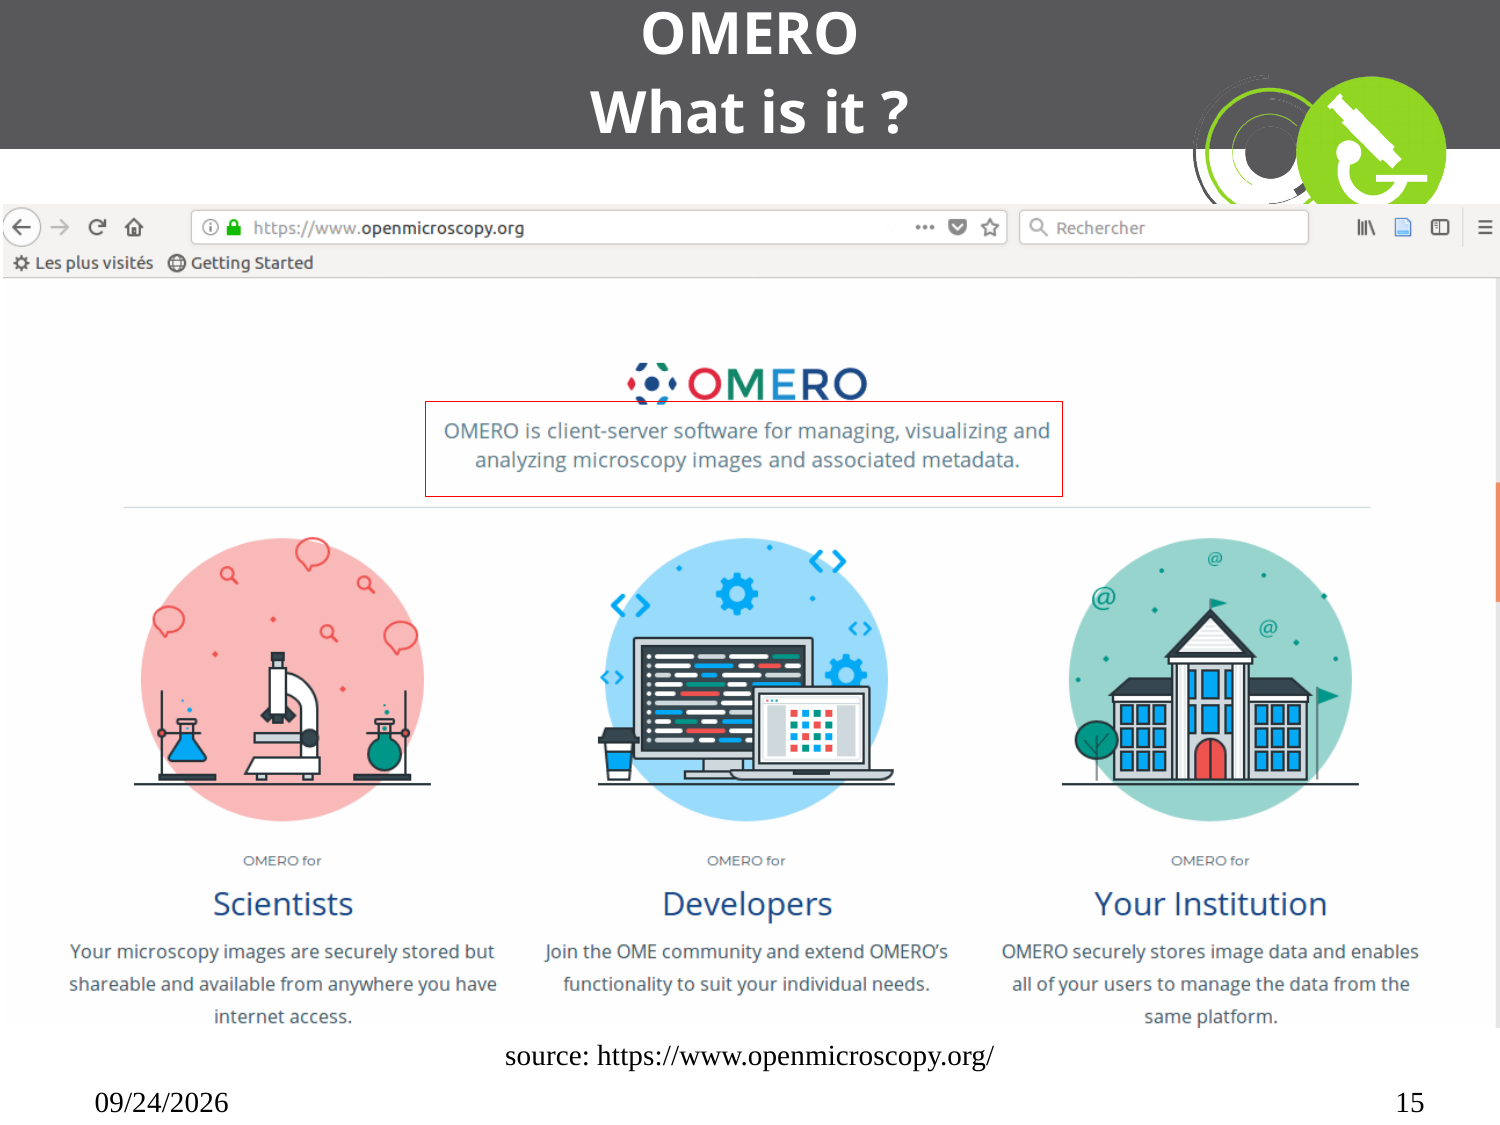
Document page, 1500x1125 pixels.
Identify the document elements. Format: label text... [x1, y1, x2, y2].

picture [3, 69, 1500, 1028]
text_box [425, 401, 1063, 497]
title OMERO What is it ? [75, 0, 1425, 166]
